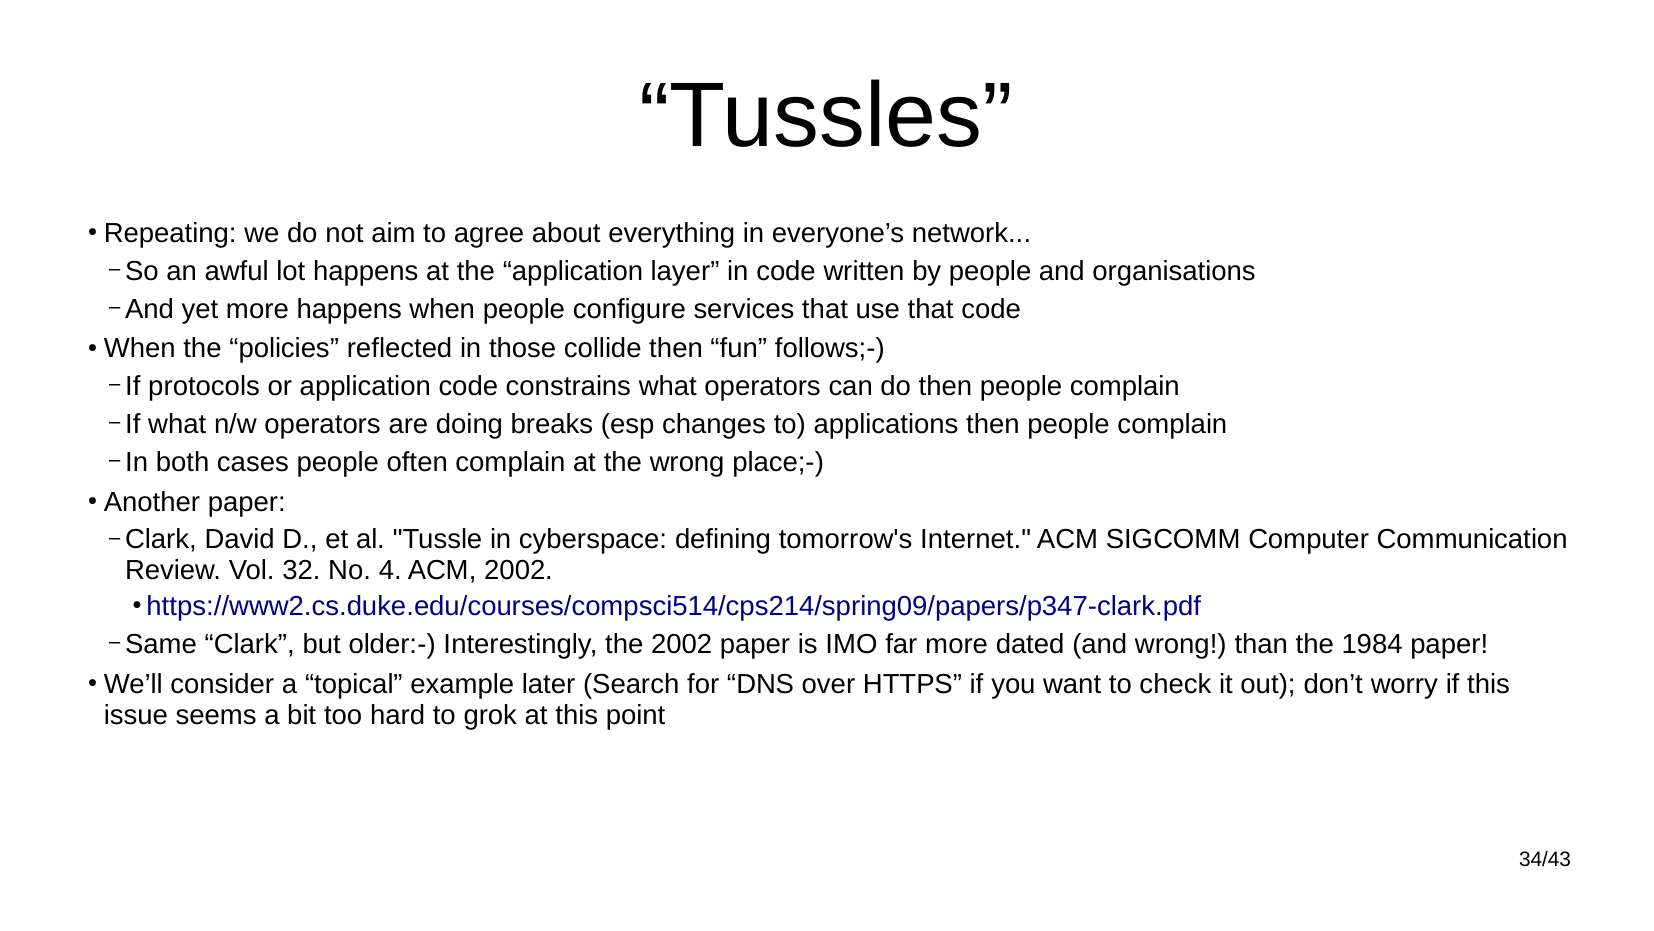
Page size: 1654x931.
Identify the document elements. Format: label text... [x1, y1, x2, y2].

title “Tussles” [82, 37, 1571, 193]
list Repeating: we do not aim to agree about everything in everyone’s network... So an awful lot happens at the “application layer” in code written by people and organisations And yet more happens when people configure services that use that code When the “policies” reflected in those collide then “fun” follows;-) If protocols or application code constrains what operators can do then people complain If what n/w operators are doing breaks (esp changes to) applications then people complain In both cases people often complain at the wrong place;-) Another paper: Clark, David D., et al. "Tussle in cyberspace: defining tomorrow's Internet." ACM SIGCOMM Computer Communication Review. Vol. 32. No. 4. ACM, 2002. https://www2.cs.duke.edu/courses/compsci514/cps214/spring09/papers/p347-clark.pdf Same “Clark”, but older:-) Interestingly, the 2002 paper is IMO far more dated (and wrong!) than the 1984 paper! We’ll consider a “topical” example later (Search for “DNS over HTTPS” if you want to check it out); don’t worry if this issue seems a bit too hard to grok at this point [82, 217, 1571, 758]
